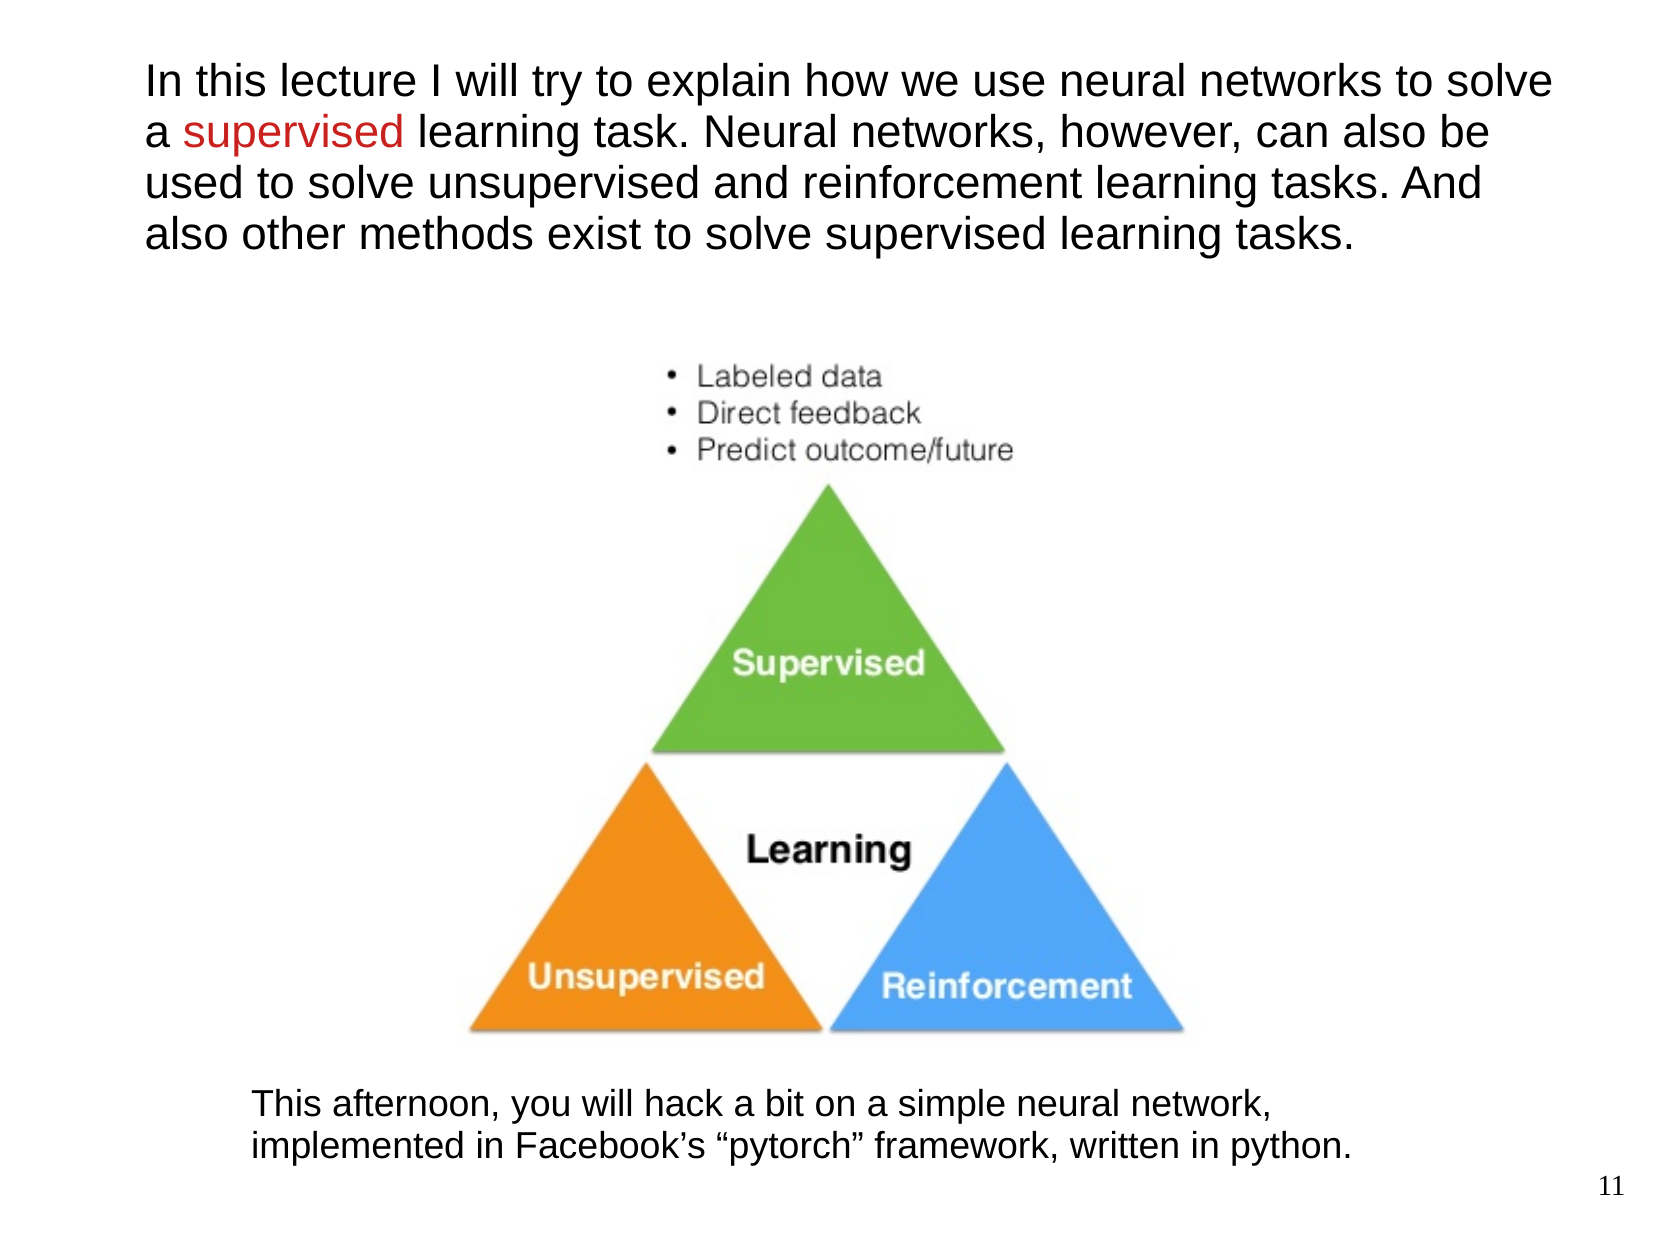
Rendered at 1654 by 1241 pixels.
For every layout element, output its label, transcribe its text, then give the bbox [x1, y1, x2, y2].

text_box In this lecture I will try to explain how we use neural networks to solve a supervised learning task. Neural networks, however, can also be used to solve unsupervised and reinforcement learning tasks. And also other methods exist to solve supervised learning tasks. [129, 47, 1583, 355]
text_box [295, 1046, 1548, 1229]
text_box This afternoon, you will hack a bit on a simple neural network, implemented in Facebook’s “pytorch” framework, written in python. [236, 1074, 1524, 1174]
picture [212, 355, 1446, 1229]
